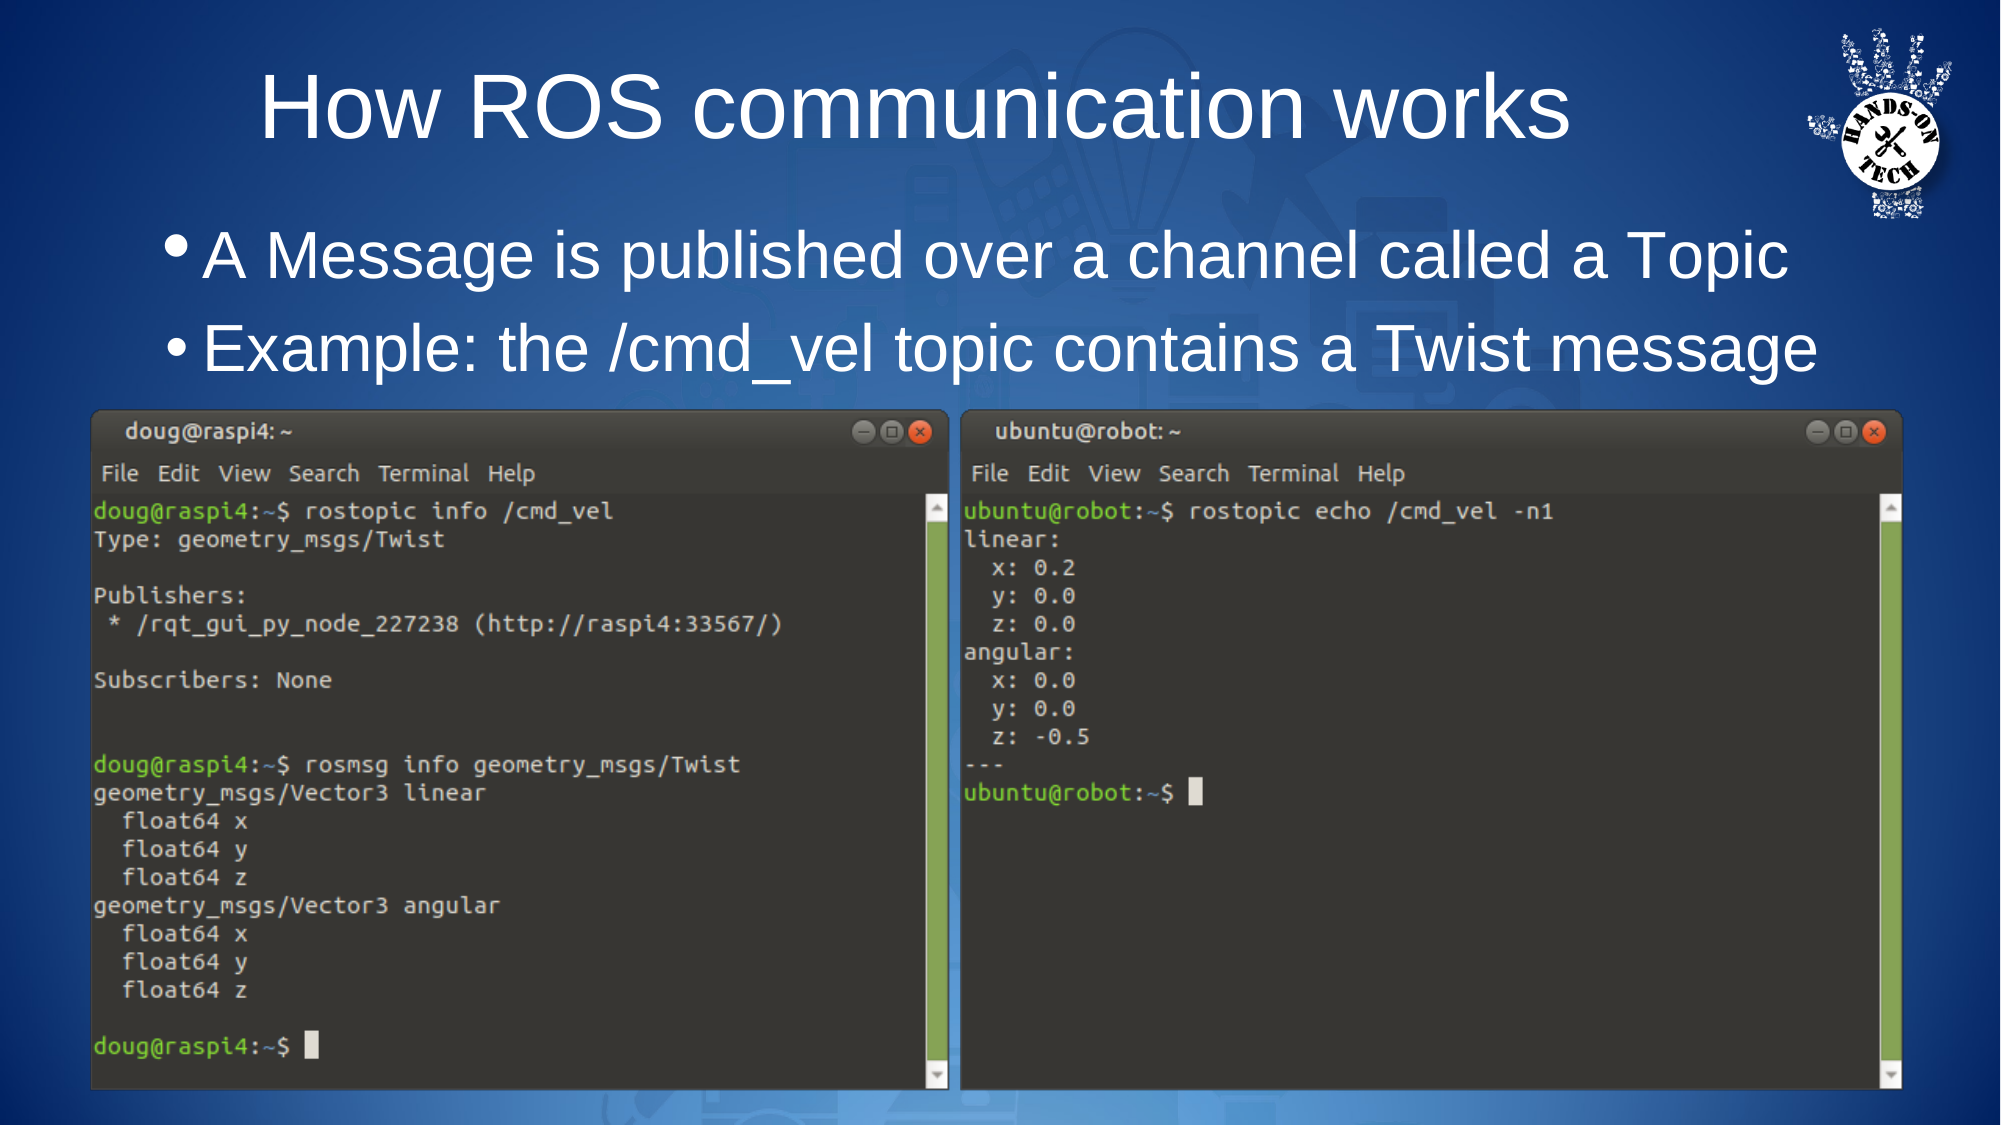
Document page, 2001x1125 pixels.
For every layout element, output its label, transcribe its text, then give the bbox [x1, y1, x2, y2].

text_box How ROS communication works [5, 0, 1828, 218]
picture [0, 0, 2001, 1125]
text_box A Message is published over a channel called a Topic Example: the /cmd_vel topic contains a Twist message [150, 213, 1876, 394]
